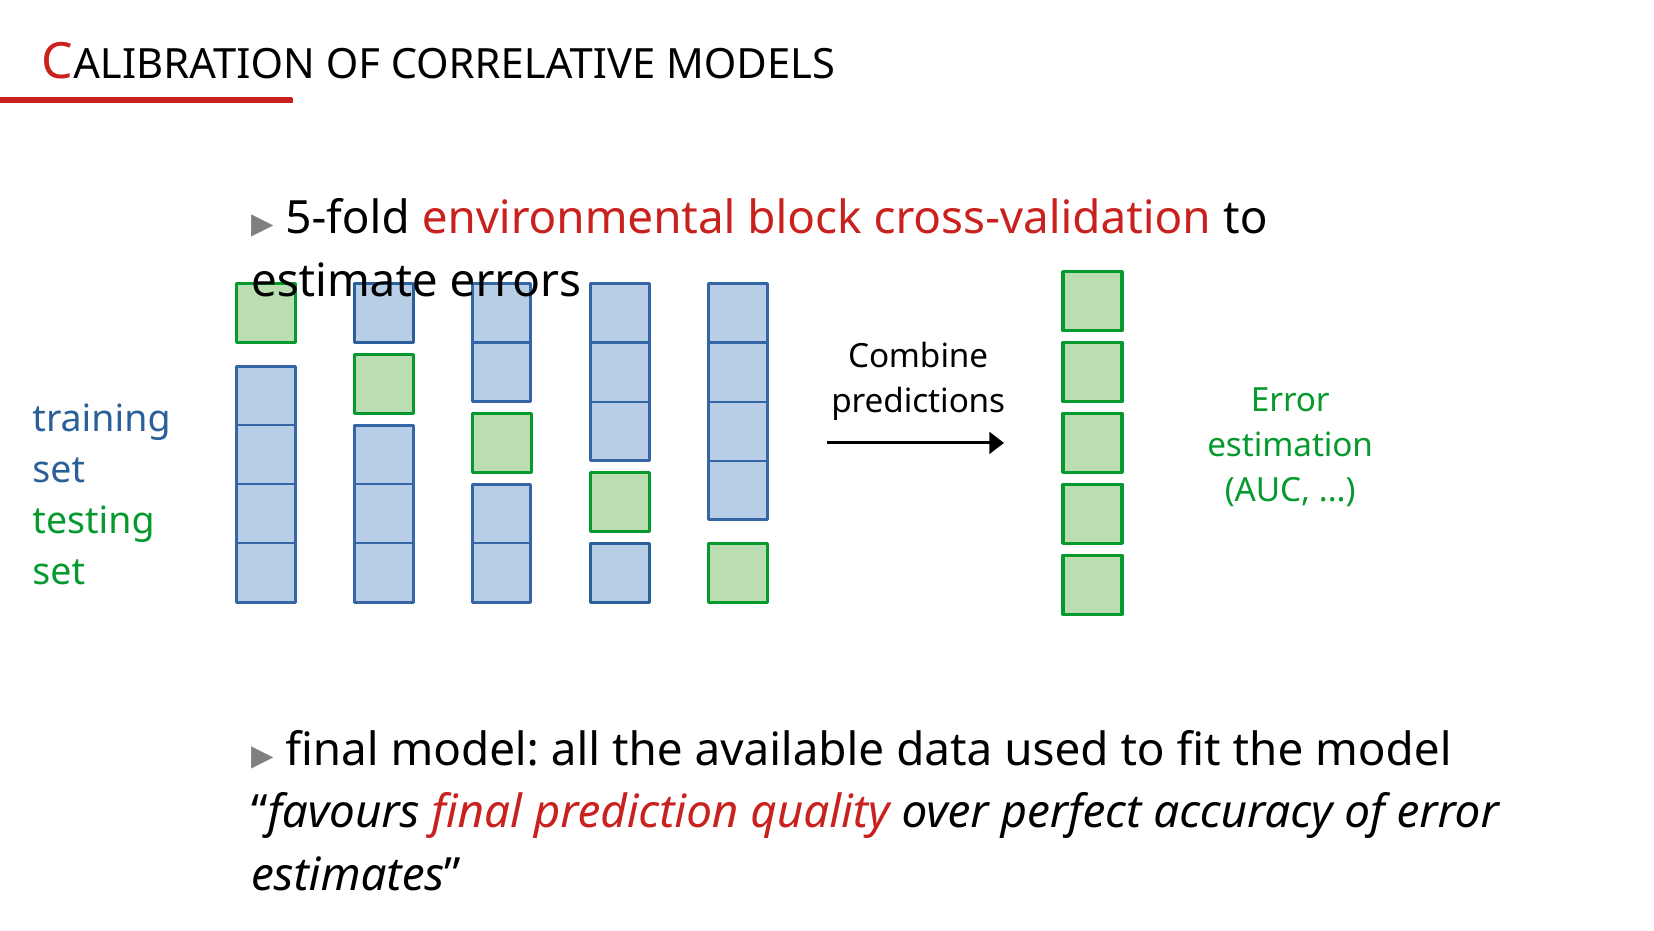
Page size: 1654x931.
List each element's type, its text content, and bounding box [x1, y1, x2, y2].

text_box [236, 426, 296, 484]
text_box [708, 543, 768, 603]
text_box [472, 484, 531, 542]
text_box [472, 544, 531, 603]
text_box Error estimation (AUC, ...) [1157, 385, 1424, 502]
text_box [236, 283, 296, 343]
text_box [1062, 413, 1123, 473]
text_box [236, 544, 296, 603]
text_box [519, 283, 531, 293]
text_box [354, 425, 414, 484]
text_box [1062, 484, 1123, 544]
text_box [354, 544, 414, 603]
text_box [354, 354, 414, 414]
text_box [590, 543, 650, 603]
text_box [375, 284, 387, 293]
text_box [1062, 555, 1123, 615]
text_box [1062, 271, 1123, 331]
text_box ▶ 5-fold environmental block cross-validation to estimate errors [236, 177, 1418, 255]
text_box [708, 283, 768, 520]
text_box [590, 283, 650, 461]
text_box [354, 485, 414, 543]
text_box [1062, 342, 1123, 402]
text_box [236, 366, 296, 425]
text_box [590, 472, 650, 532]
text_box [472, 413, 532, 473]
text_box [472, 283, 531, 341]
text_box [472, 344, 531, 402]
text_box ▶ final model: all the available data used to fit the model “favours final prediction quality over perfect accuracy of error estimates” [236, 708, 1565, 912]
text_box training set testing set [17, 383, 225, 501]
text_box [236, 485, 296, 543]
text_box CALIBRATION OF CORRELATIVE MODELS [27, 0, 1622, 119]
text_box Combine predictions [785, 324, 1052, 442]
text_box [354, 283, 414, 343]
